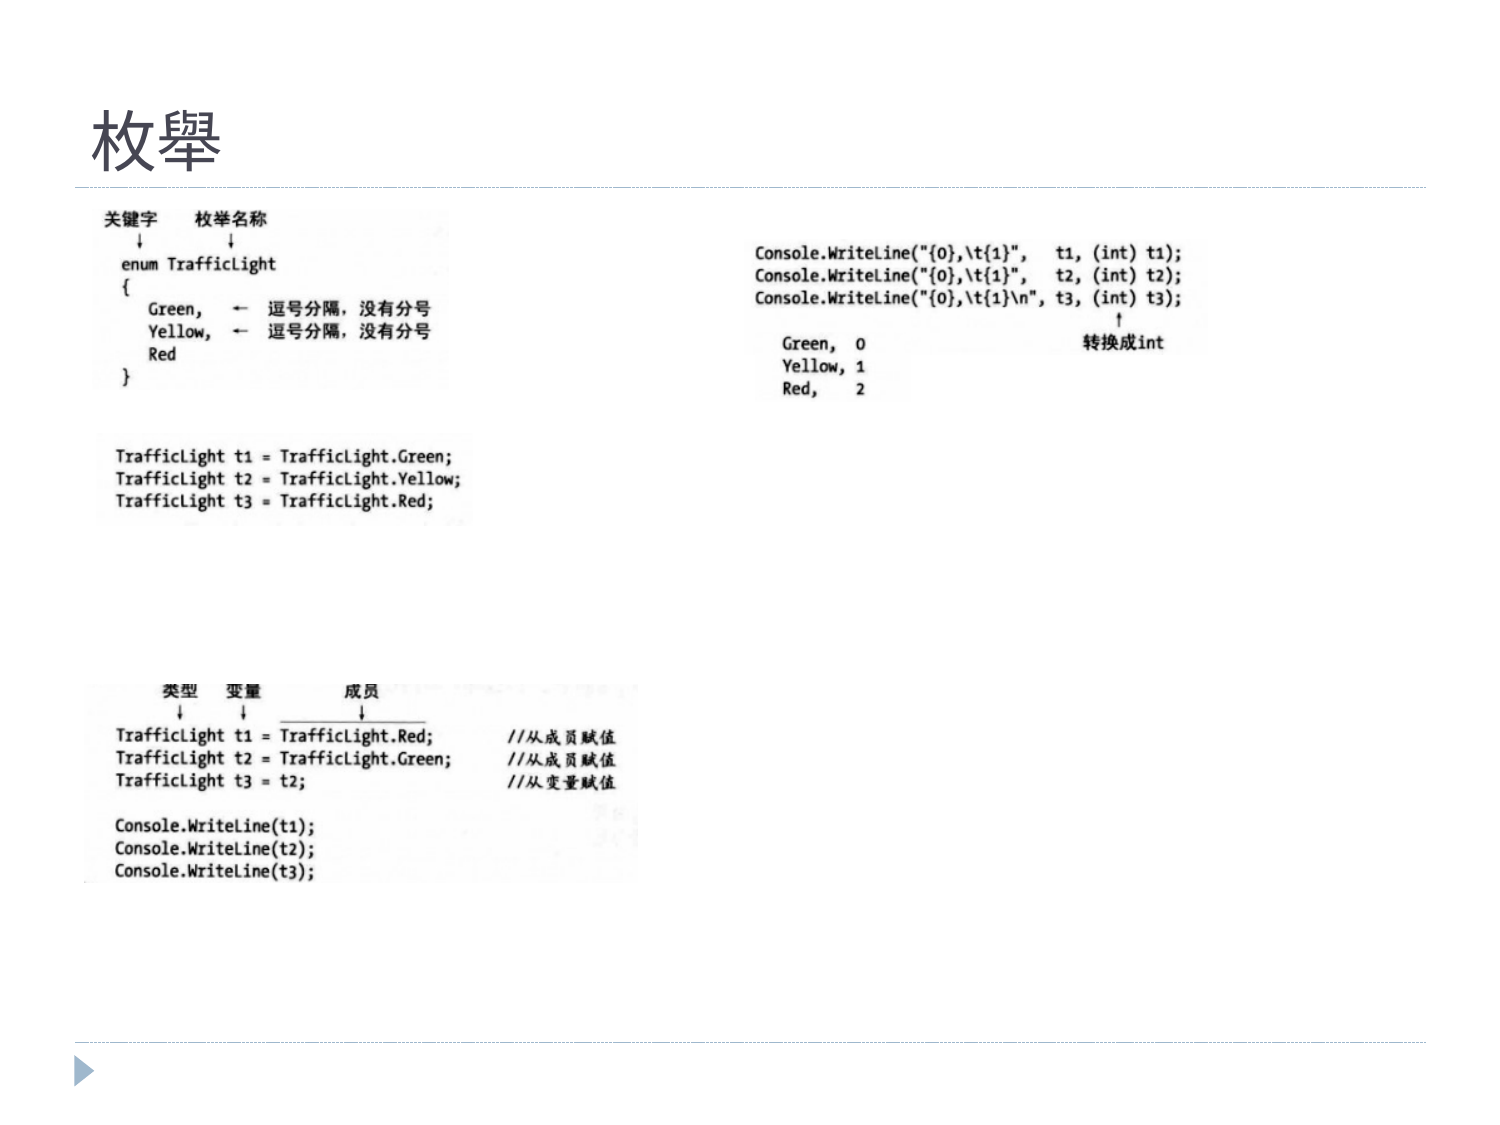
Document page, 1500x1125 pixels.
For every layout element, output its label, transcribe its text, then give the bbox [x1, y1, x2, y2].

picture [84, 684, 638, 883]
picture [744, 239, 1208, 402]
title 枚舉 [75, 25, 1426, 188]
picture [96, 433, 473, 526]
picture [92, 209, 449, 390]
